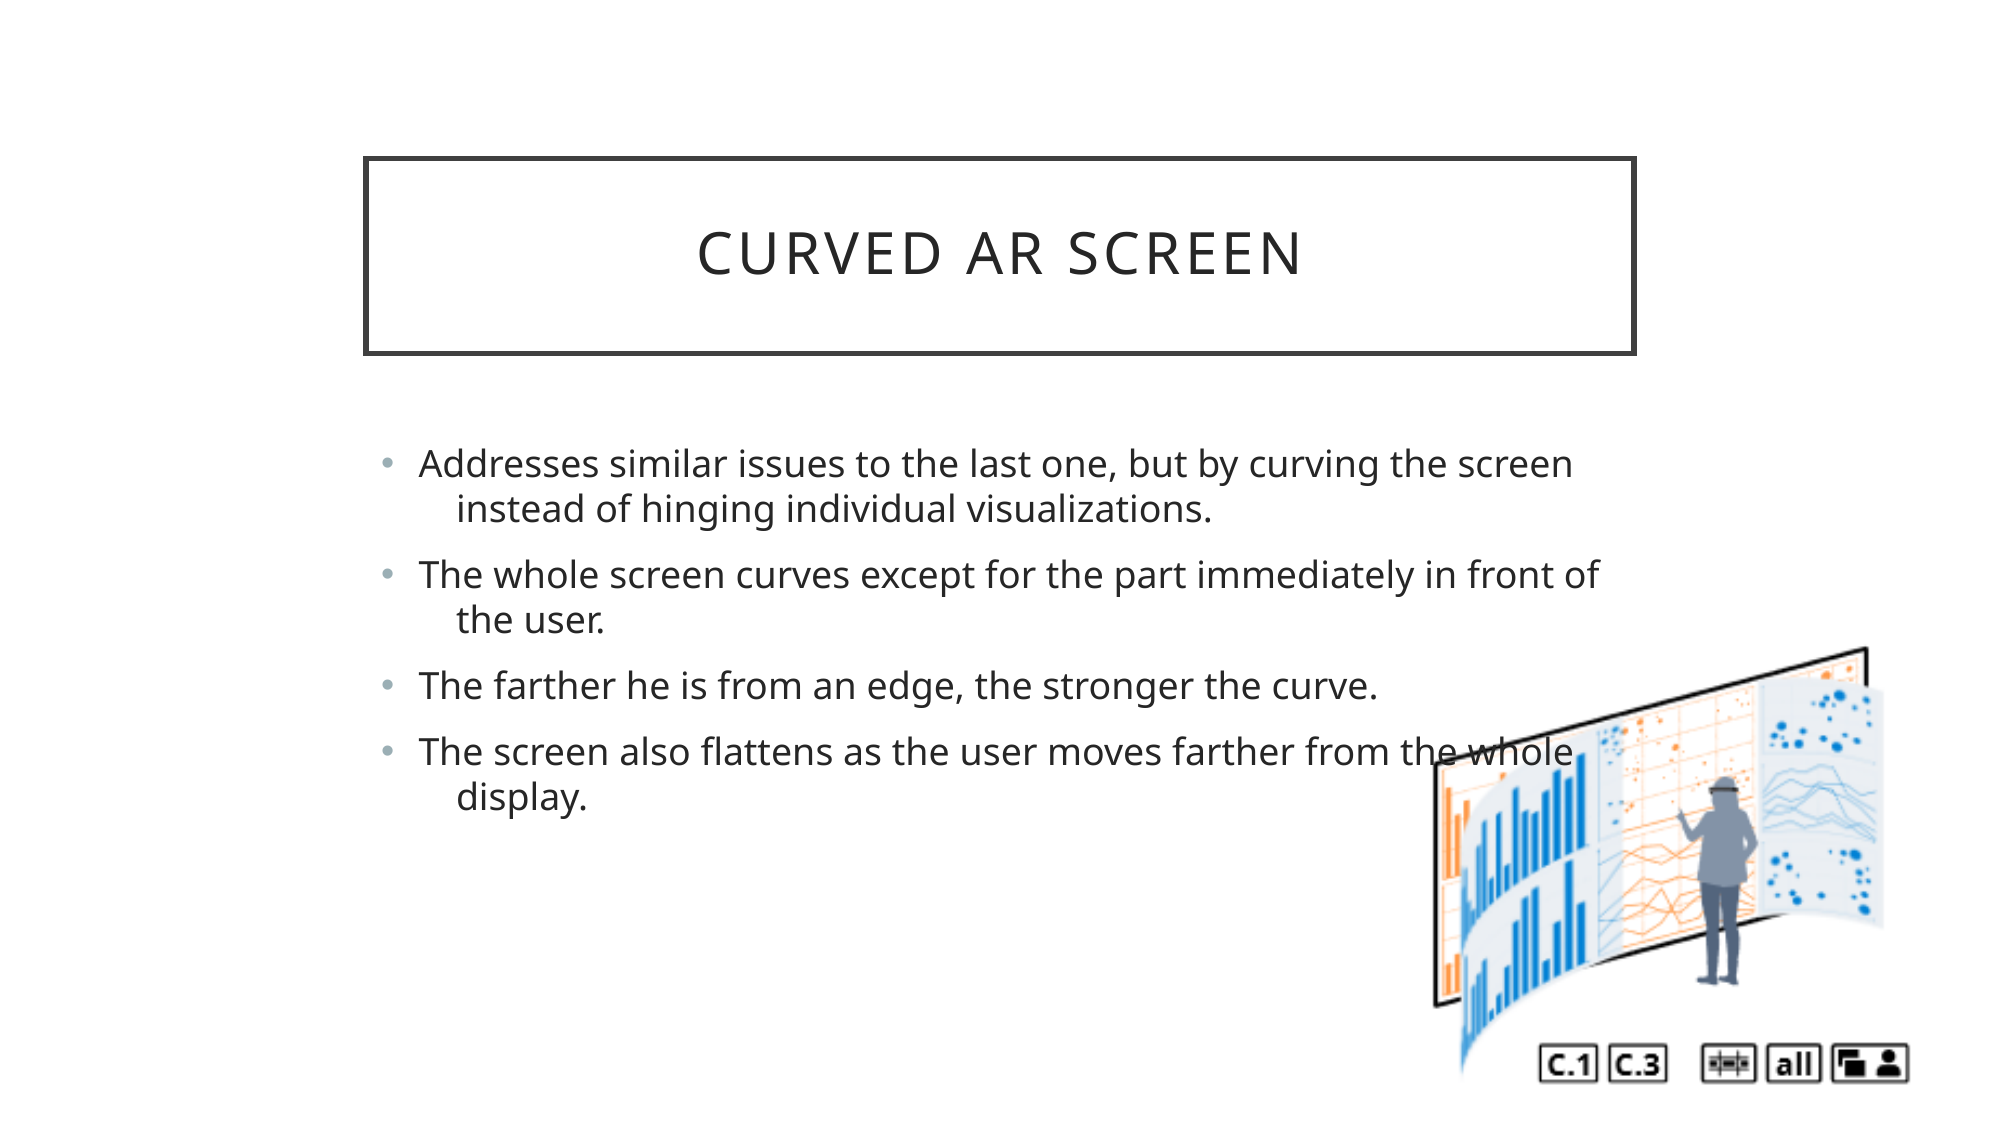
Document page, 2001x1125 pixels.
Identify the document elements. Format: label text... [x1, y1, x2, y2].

title Curved ar screen [366, 158, 1634, 354]
list Addresses similar issues to the last one, but by curving the screen instead of hinging individual visualizations. The whole screen curves except for the part immediately in front of the user. The farther he is from an edge, the stronger the curve. The screen also flattens as the user moves farther from the whole display. [366, 432, 1634, 942]
picture [1397, 604, 1958, 1115]
